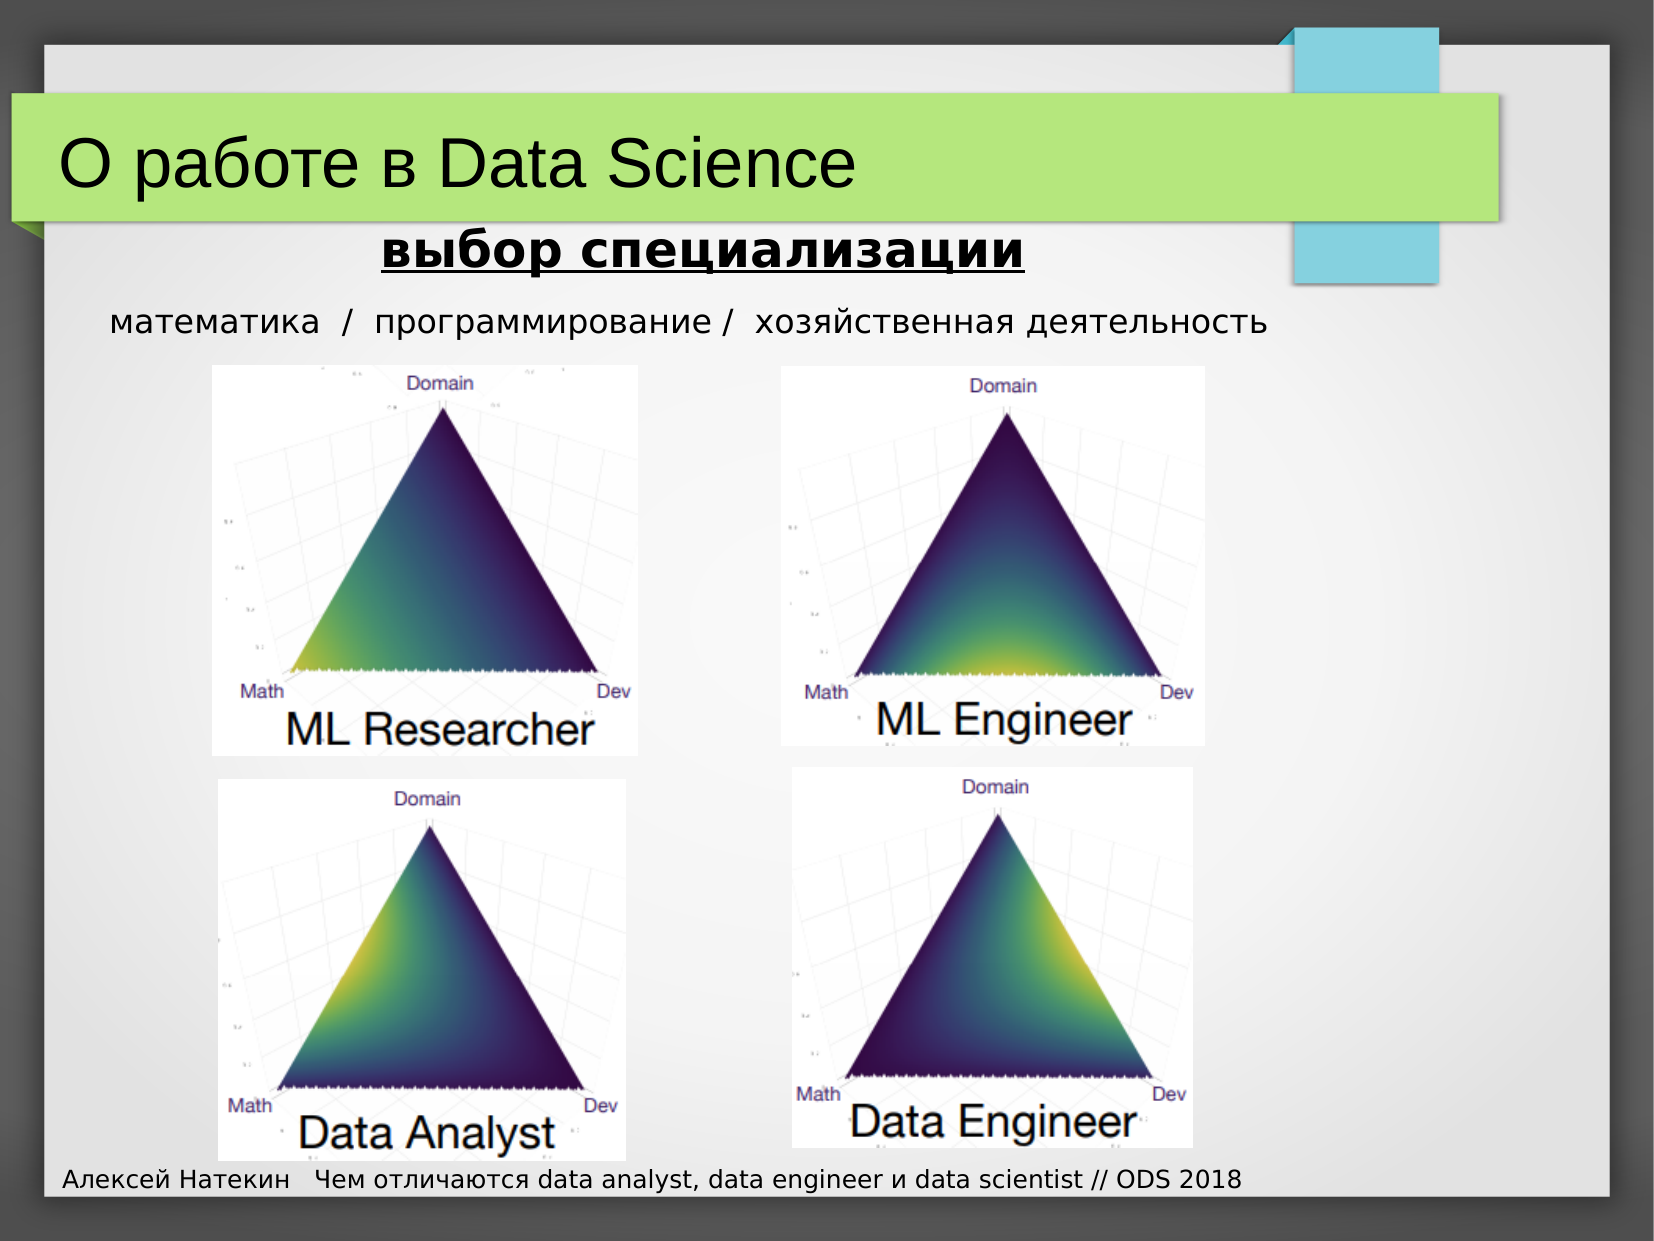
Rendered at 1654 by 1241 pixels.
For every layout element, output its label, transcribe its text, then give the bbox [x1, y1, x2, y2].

title О работе в Data Science [59, 123, 1394, 203]
text_box выбор специализации [366, 213, 1075, 296]
text_box математика / программирование / хозяйственная деятельность [94, 295, 1335, 349]
text_box Алексей Натекин Чем отличаются data analyst, data engineer и data scientist // ODS 2018 [47, 1158, 1306, 1205]
picture [0, 0, 1654, 1241]
